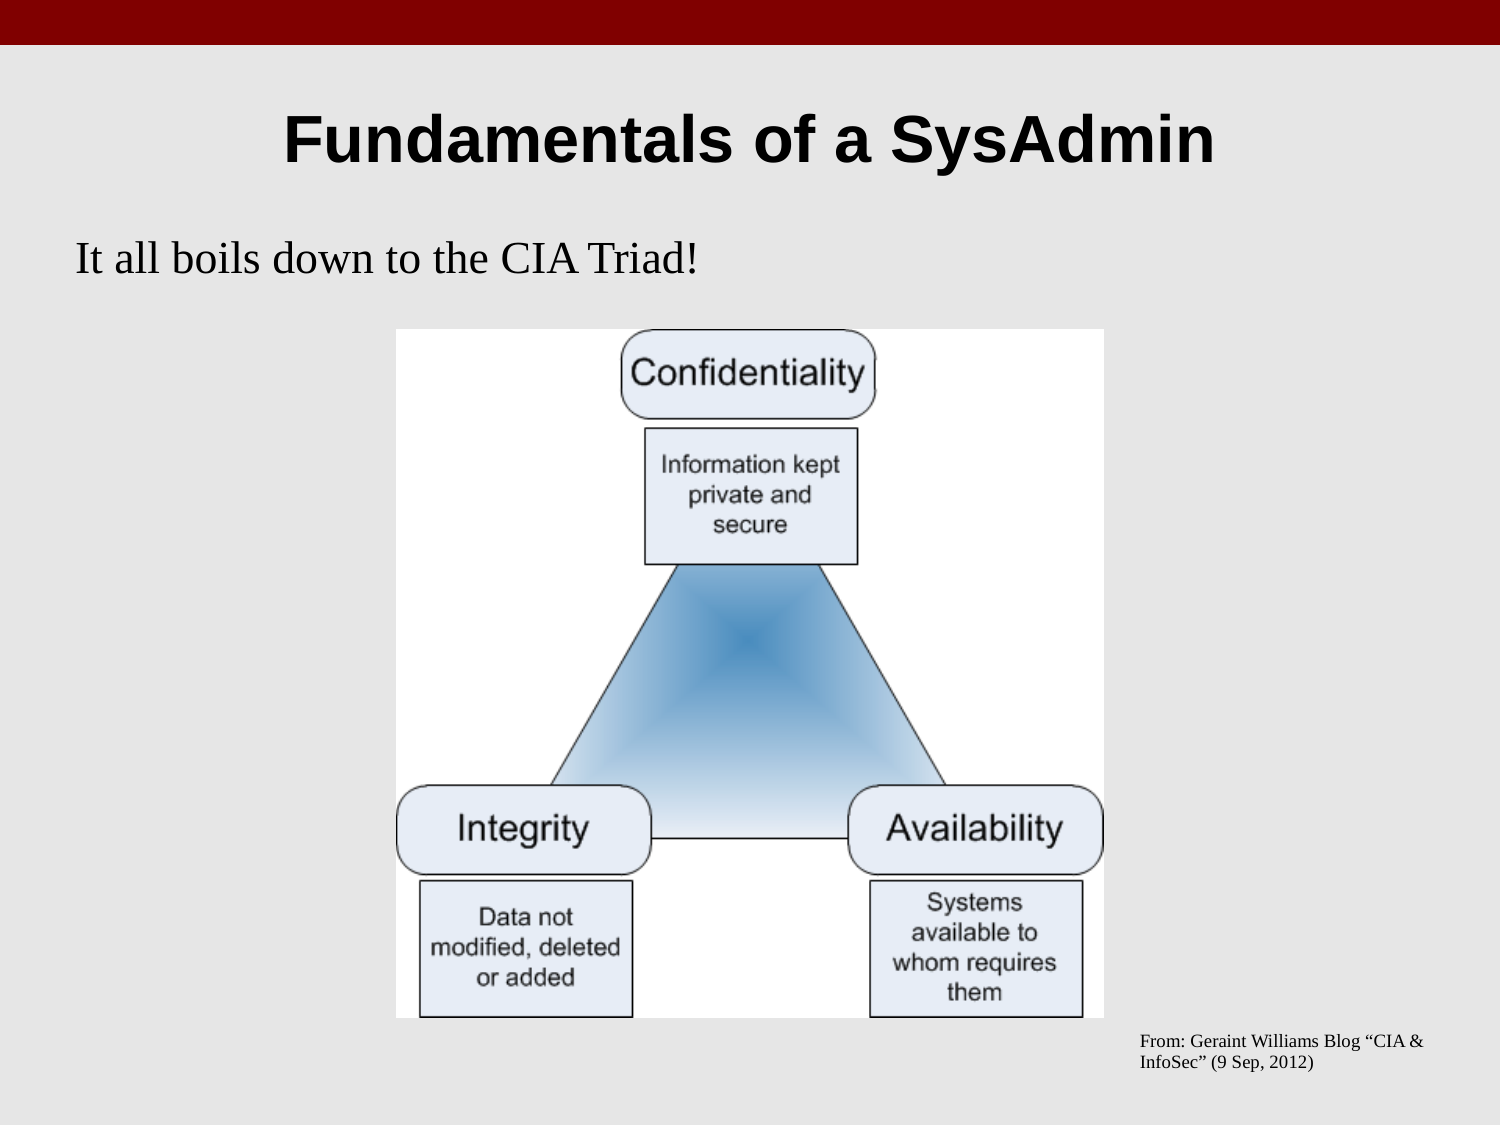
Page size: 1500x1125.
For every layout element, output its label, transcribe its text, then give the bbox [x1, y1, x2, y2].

title Fundamentals of a SysAdmin [75, 45, 1425, 233]
list It all boils down to the CIA Triad! [75, 233, 1425, 1096]
picture [396, 329, 1104, 1018]
text_box From: Geraint Williams Blog “CIA & InfoSec” (9 Sep, 2012) [1125, 1023, 1441, 1081]
